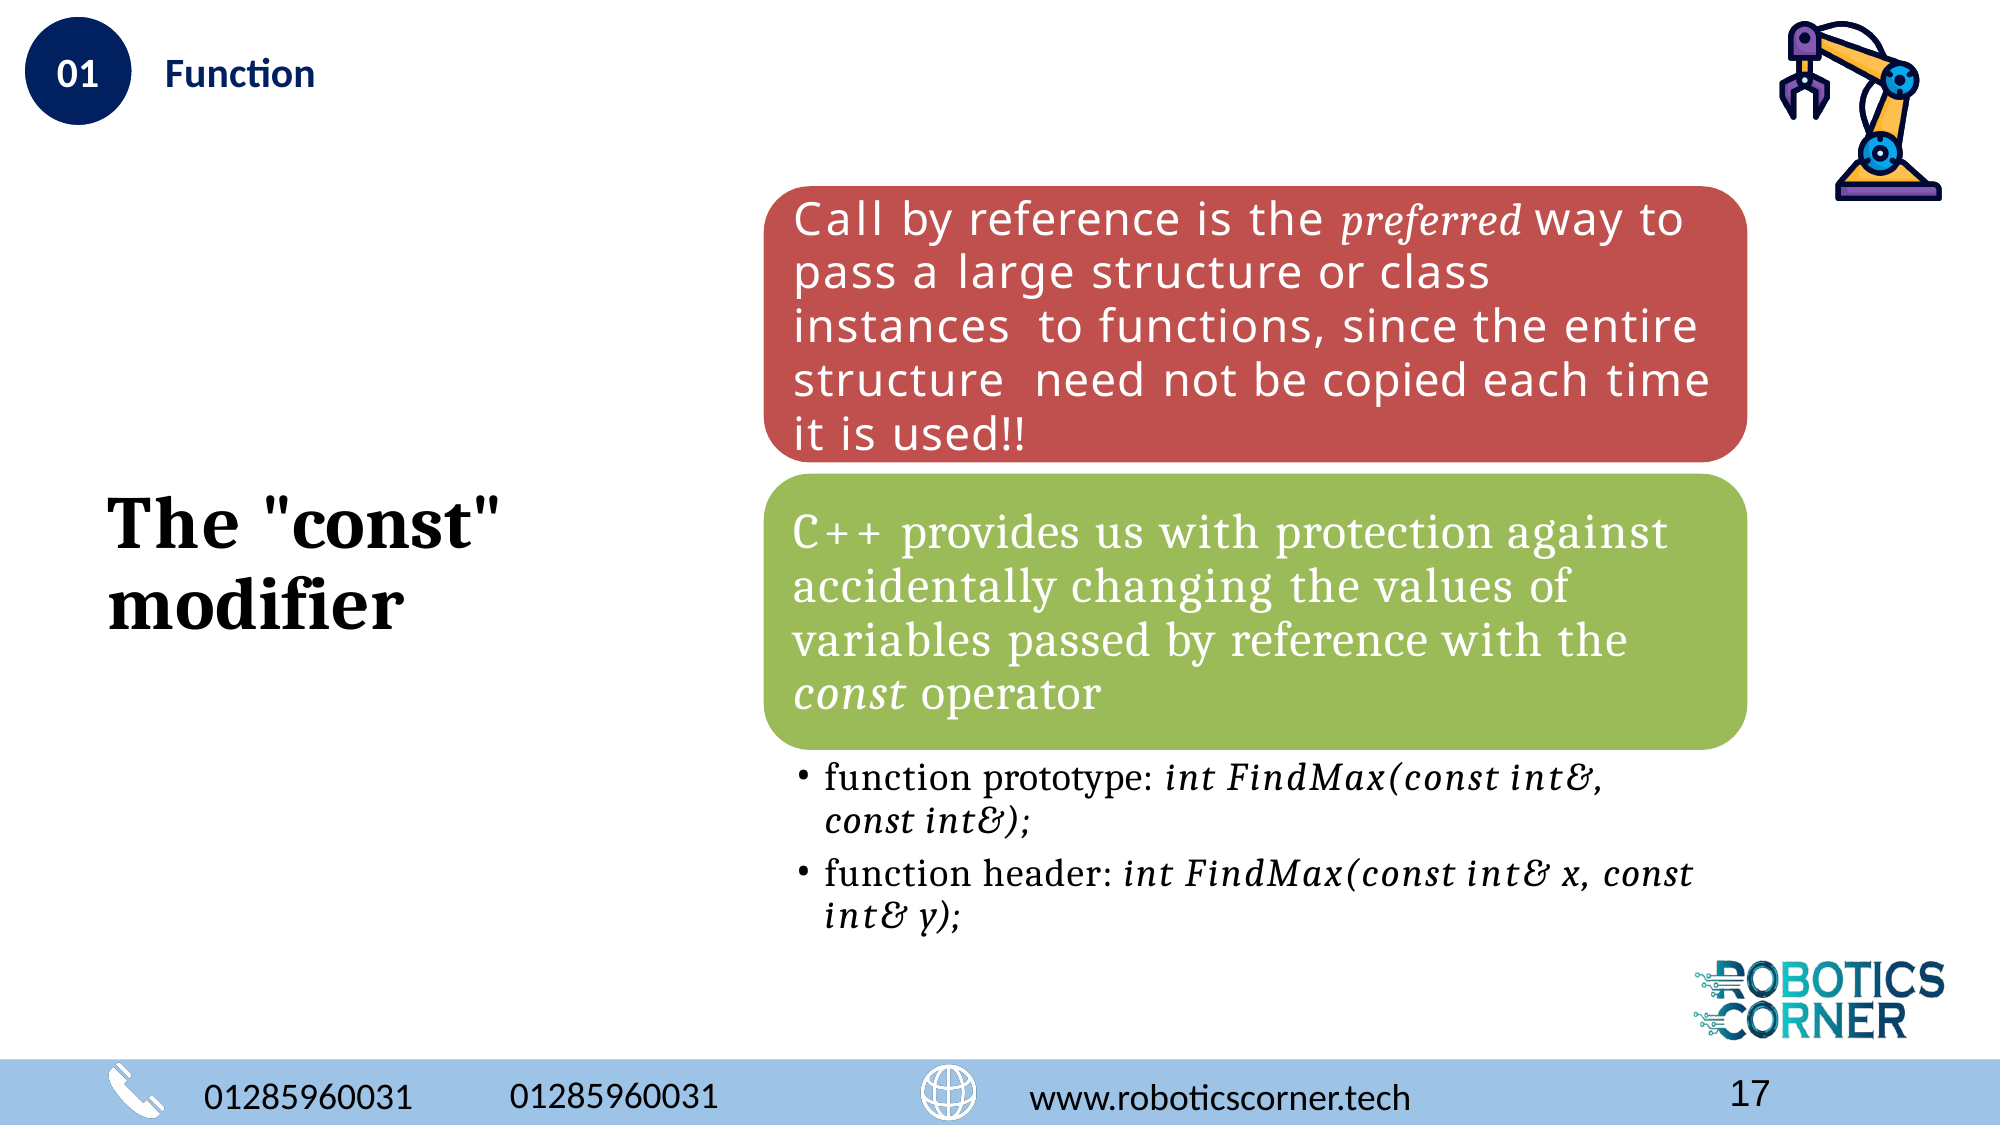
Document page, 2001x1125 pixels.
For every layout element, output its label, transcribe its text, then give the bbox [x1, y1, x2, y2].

text_box <number> [1714, 1065, 1916, 1125]
picture [1680, 859, 1953, 1125]
text_box Function [150, 38, 622, 103]
text_box C++ provides us with protection against accidentally changing the values of variables passed by reference with the const operator function prototype: int FindMax(const int&, const int&); function header: int FindMax(const int& x, const int& y); [791, 495, 1720, 937]
text_box [763, 190, 791, 459]
picture [103, 1057, 170, 1124]
picture [915, 1059, 981, 1125]
title Call by reference is the preferred way to pass a large structure or class instances to functions, since the entire structure need not be copied each time it is used!! [791, 181, 1719, 460]
text_box 01 [22, 14, 134, 128]
picture [1771, 21, 1950, 201]
text_box The "const" modifier [105, 469, 646, 645]
text_box [1719, 189, 1748, 459]
text_box [763, 473, 1748, 746]
